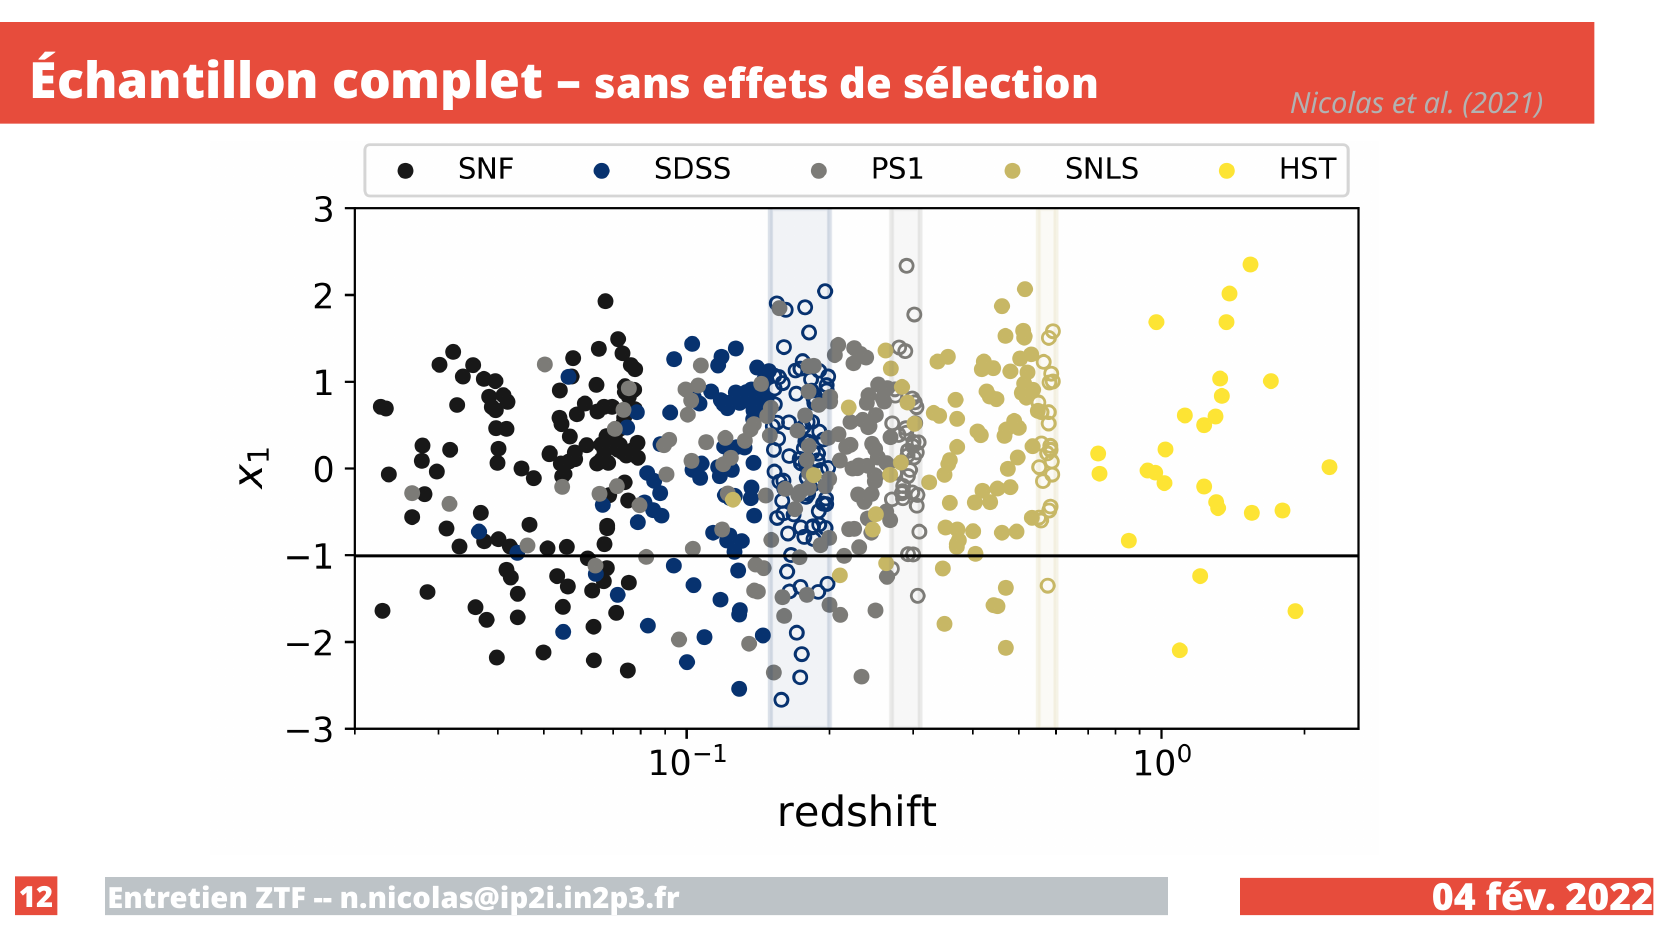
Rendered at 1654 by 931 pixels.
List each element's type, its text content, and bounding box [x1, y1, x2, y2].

title Échantillon complet – sans effets de sélection [29, 45, 1565, 113]
text_box Nicolas et al. (2021) [1275, 75, 1601, 125]
picture [210, 141, 1379, 856]
